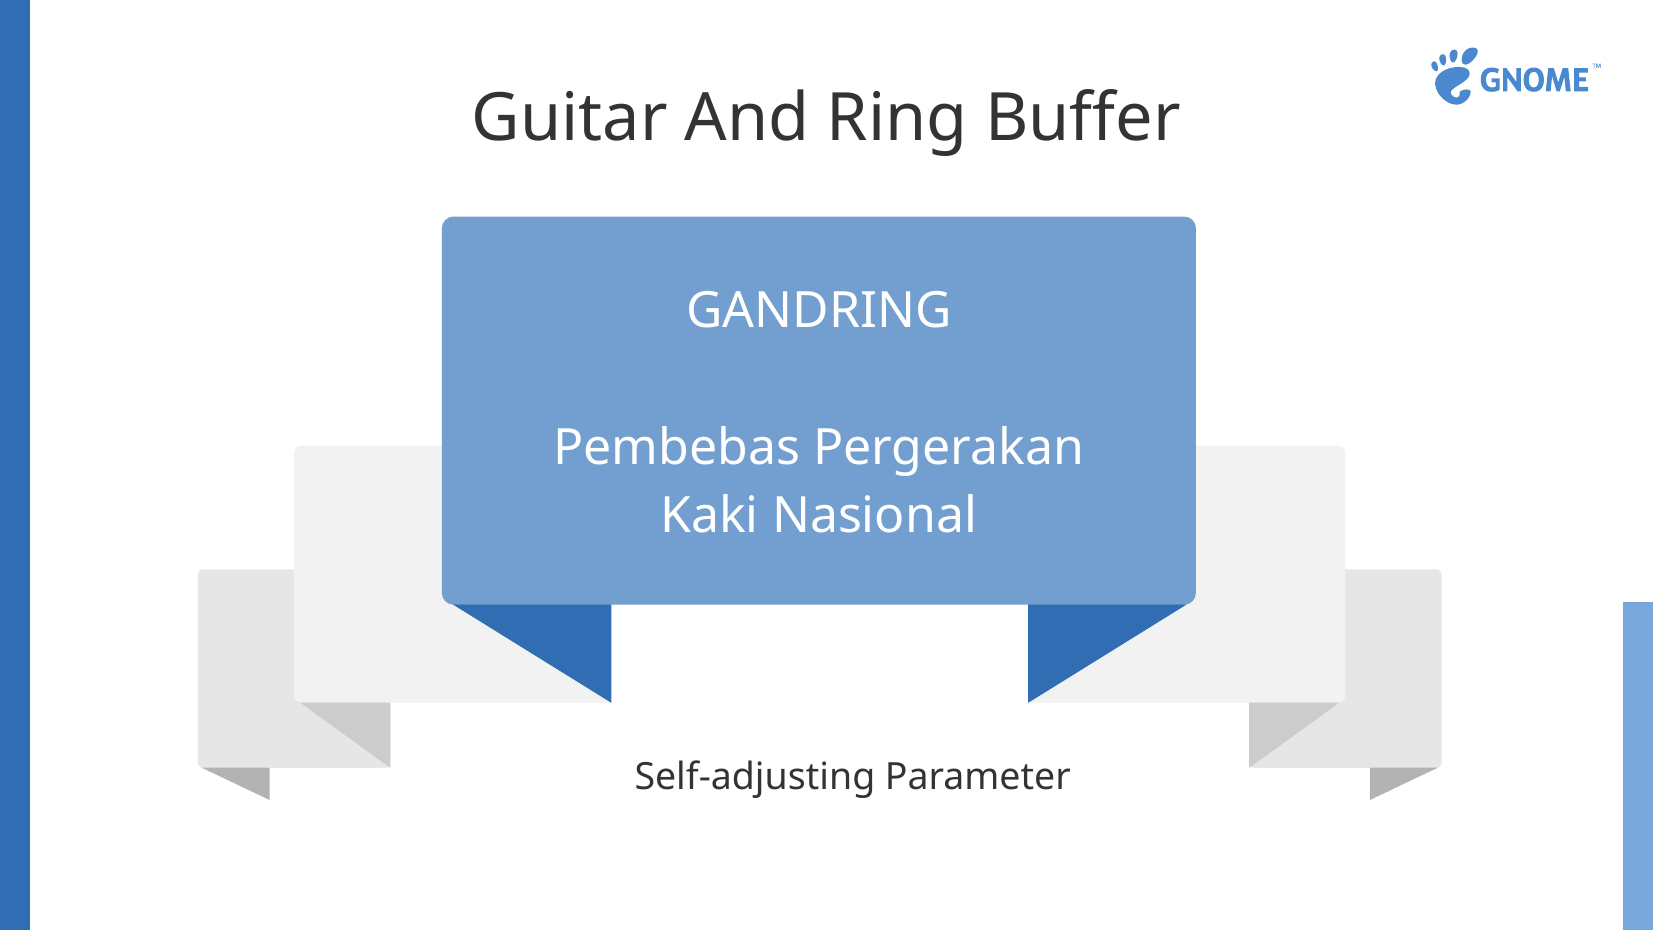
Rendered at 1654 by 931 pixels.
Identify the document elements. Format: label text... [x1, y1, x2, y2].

list Self-adjusting Parameter [420, 750, 1216, 871]
text_box [197, 445, 612, 801]
text_box [1028, 445, 1442, 801]
text_box GANDRING Pembebas Pergerakan Kaki Nasional [441, 216, 1196, 605]
title Guitar And Ring Buffer [82, 37, 1571, 193]
